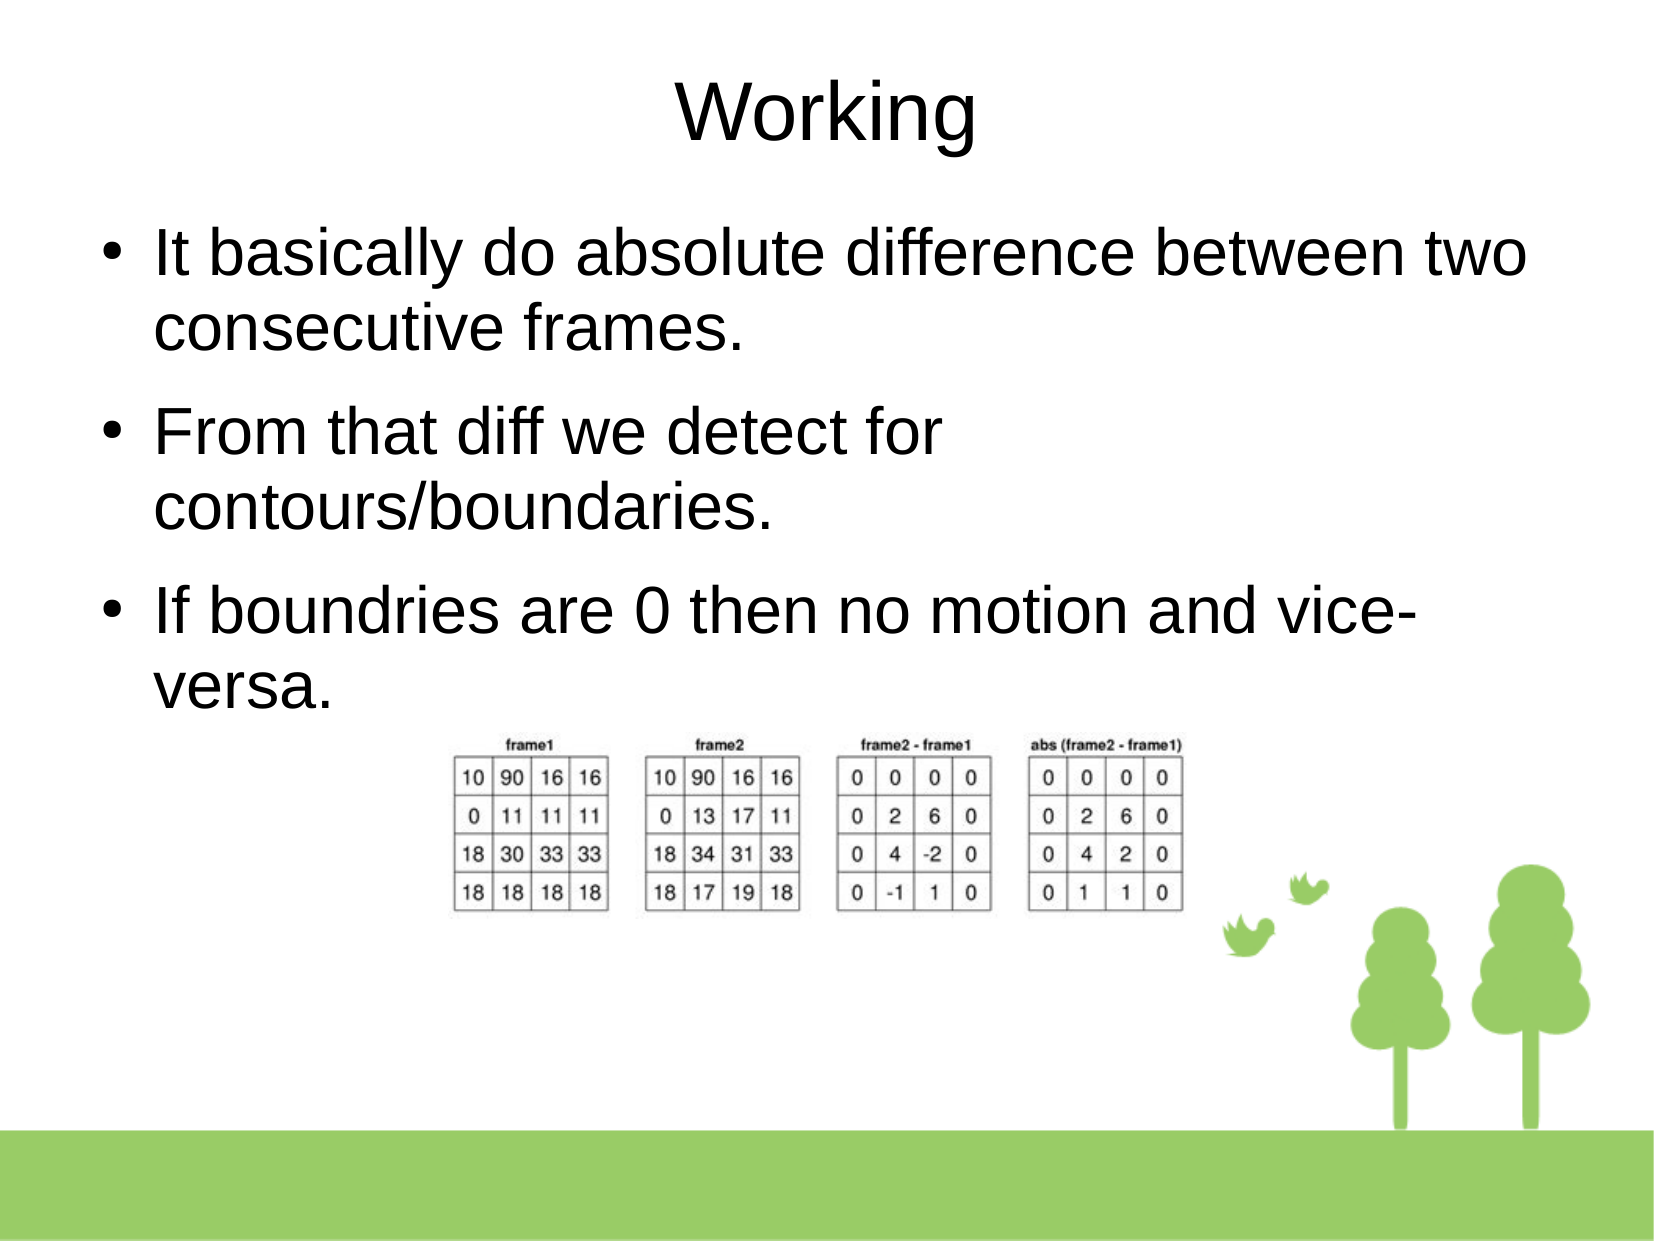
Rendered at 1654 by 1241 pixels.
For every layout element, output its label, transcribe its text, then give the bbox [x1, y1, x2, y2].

picture [0, 0, 1654, 1241]
list It basically do absolute difference between two consecutive frames. From that diff we detect for contours/boundaries. If boundries are 0 then no motion and vice-versa. [82, 215, 1571, 1010]
title Working [82, 8, 1571, 215]
